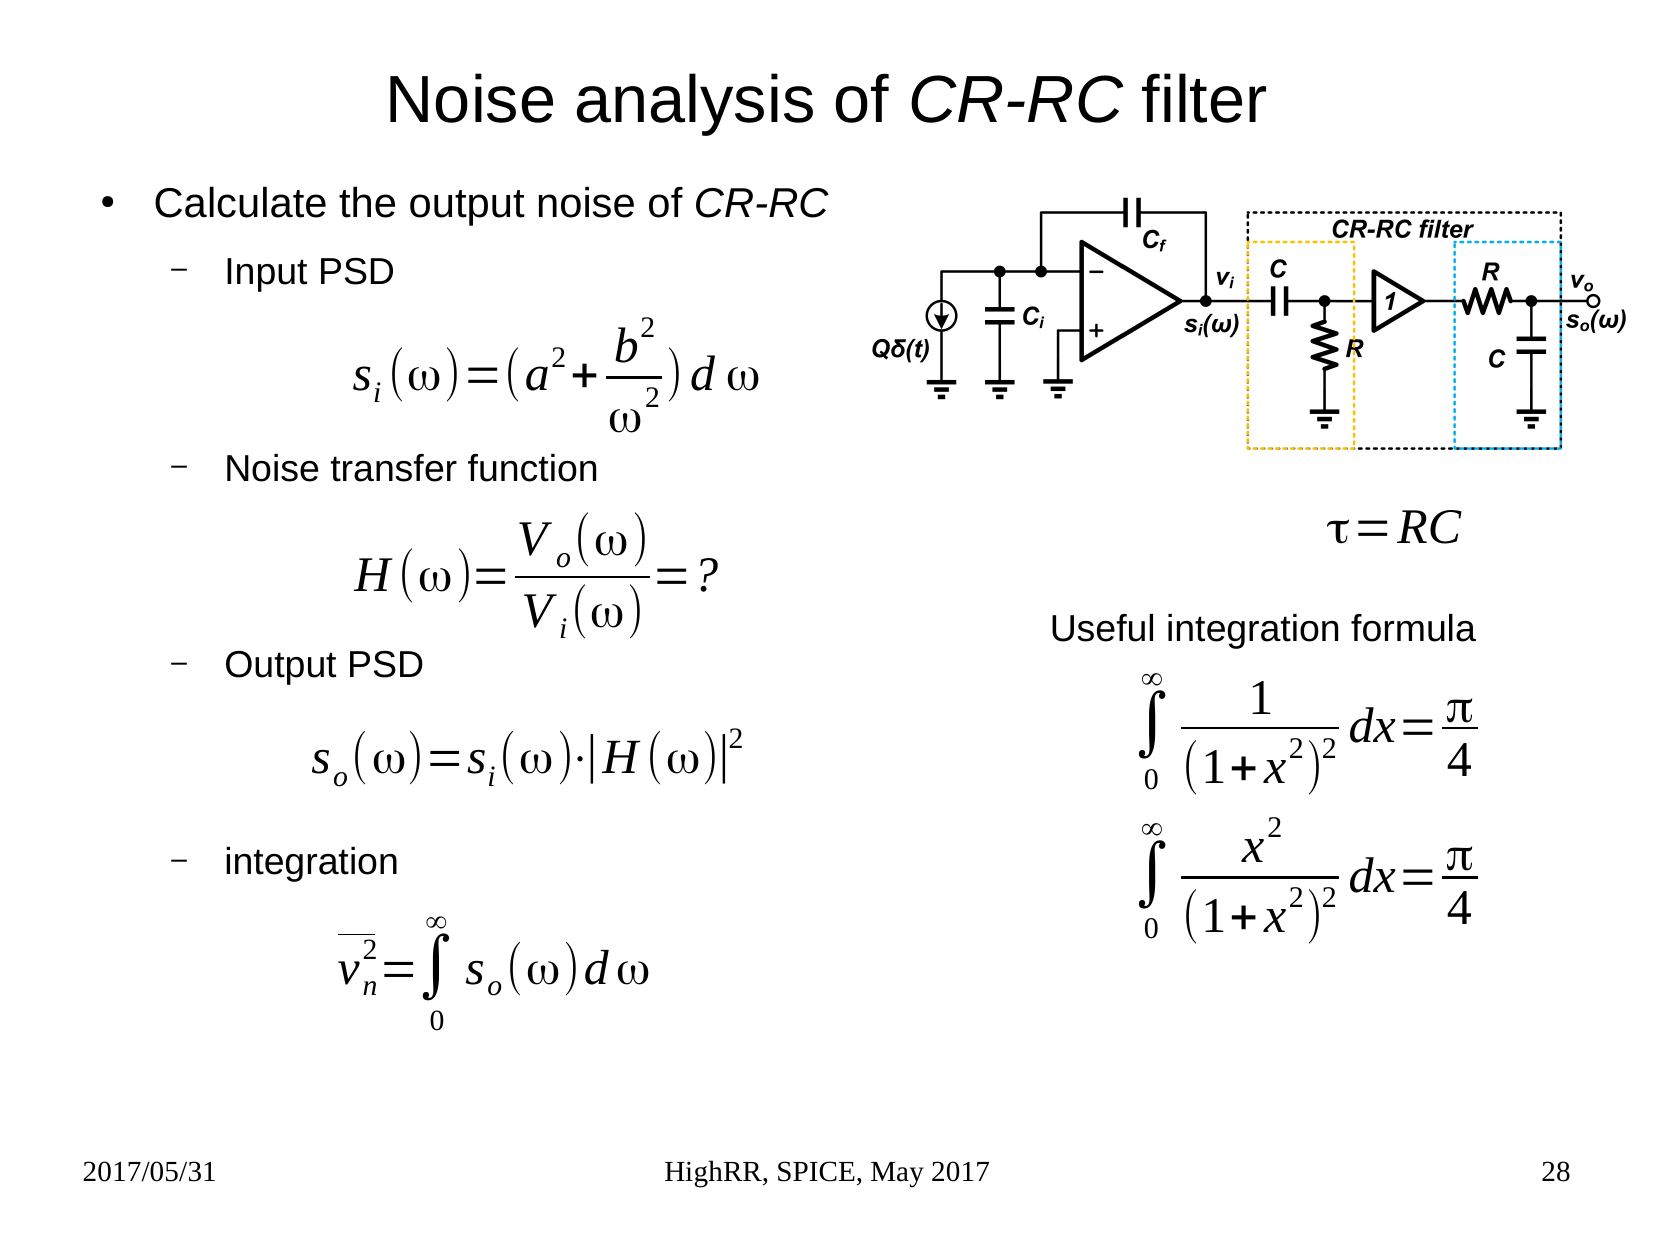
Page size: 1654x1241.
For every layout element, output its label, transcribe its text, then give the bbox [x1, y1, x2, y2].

chart [1319, 500, 1471, 556]
chart [345, 510, 727, 646]
picture [870, 195, 1627, 451]
title Noise analysis of CR-RC filter [82, 49, 1571, 151]
chart [303, 722, 750, 792]
chart [1125, 810, 1486, 947]
chart [1125, 669, 1486, 798]
list Calculate the output noise of CR-RC Input PSD Noise transfer function Output PSD integration [82, 180, 856, 1141]
chart [345, 310, 768, 435]
chart [330, 915, 658, 1037]
text_box Useful integration formula [1035, 600, 1531, 657]
